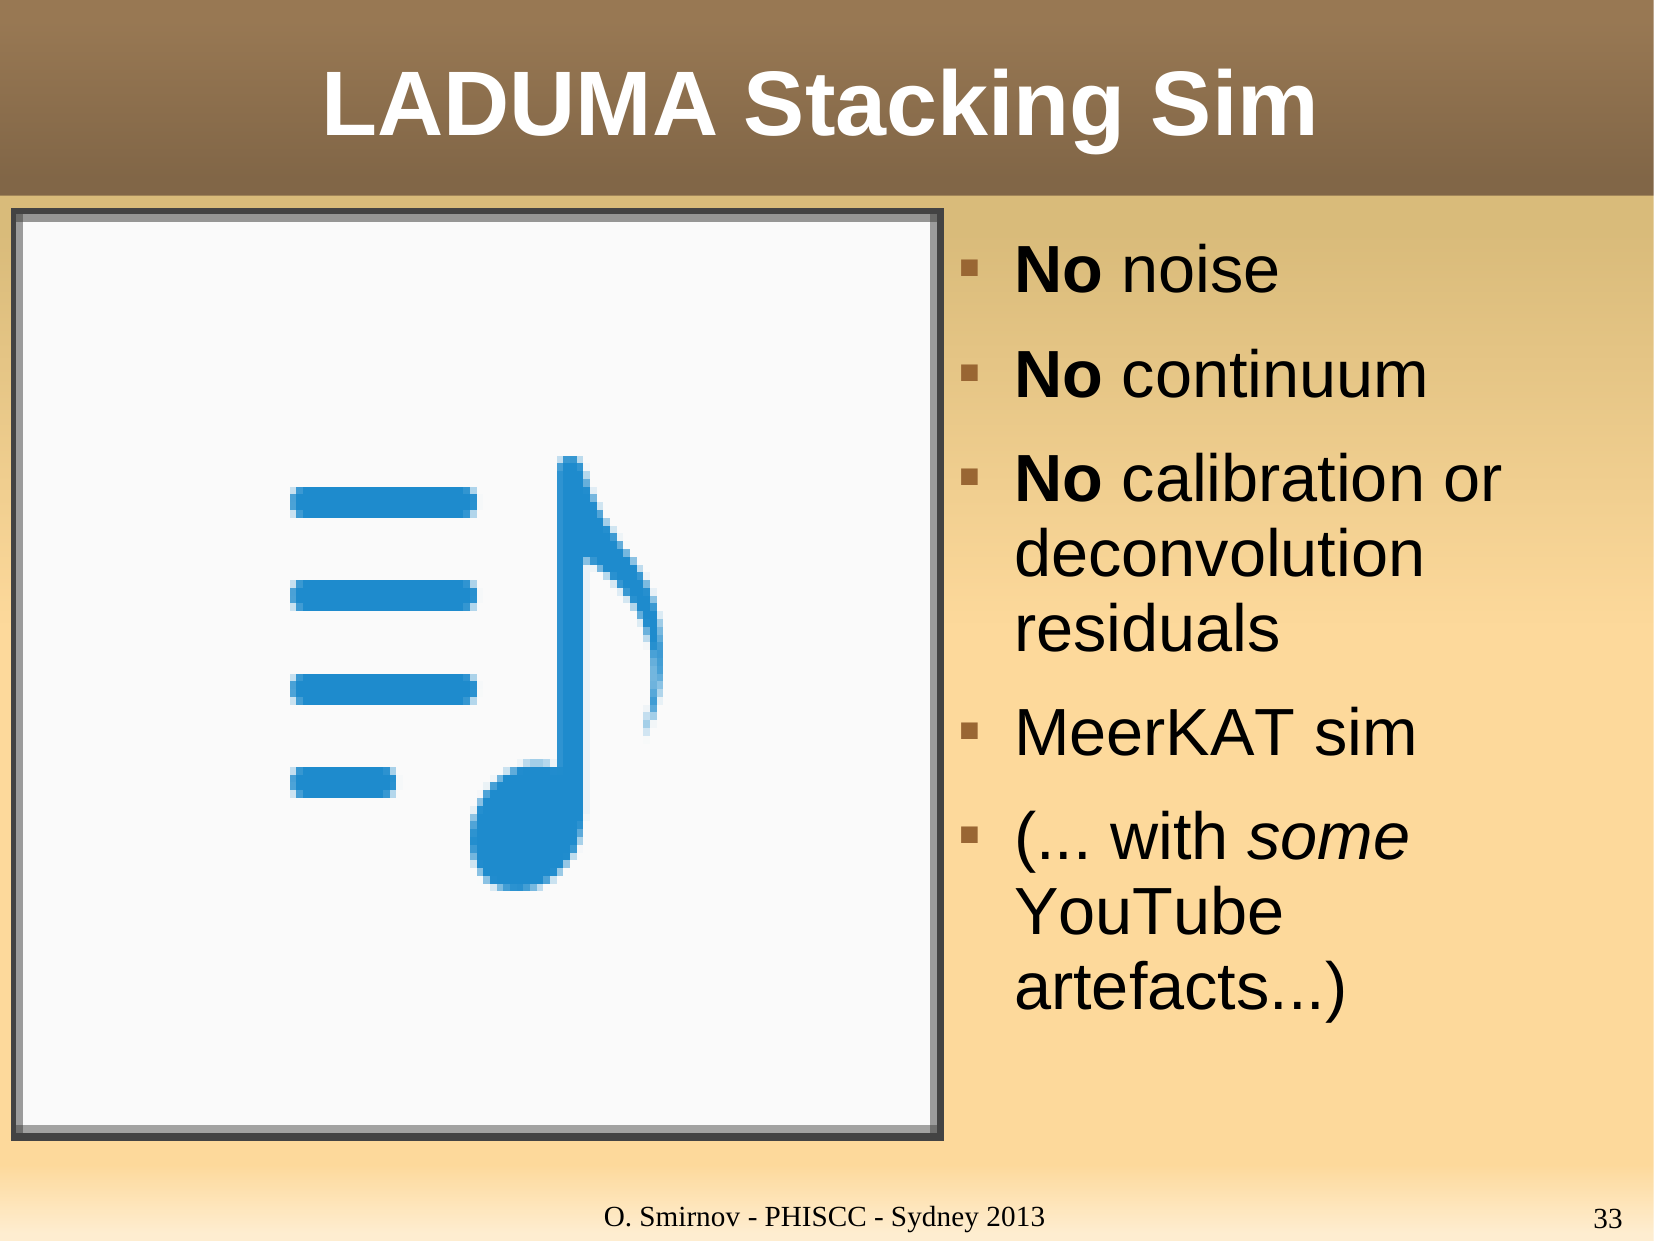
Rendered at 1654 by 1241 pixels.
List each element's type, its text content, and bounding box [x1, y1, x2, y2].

picture [0, 0, 1654, 1241]
text_box [9, 207, 945, 1142]
list No noise No continuum No calibration or deconvolution residuals MeerKAT sim (... with some YouTube artefacts...) [943, 232, 1604, 1142]
title LADUMA Stacking Sim [76, 0, 1565, 208]
